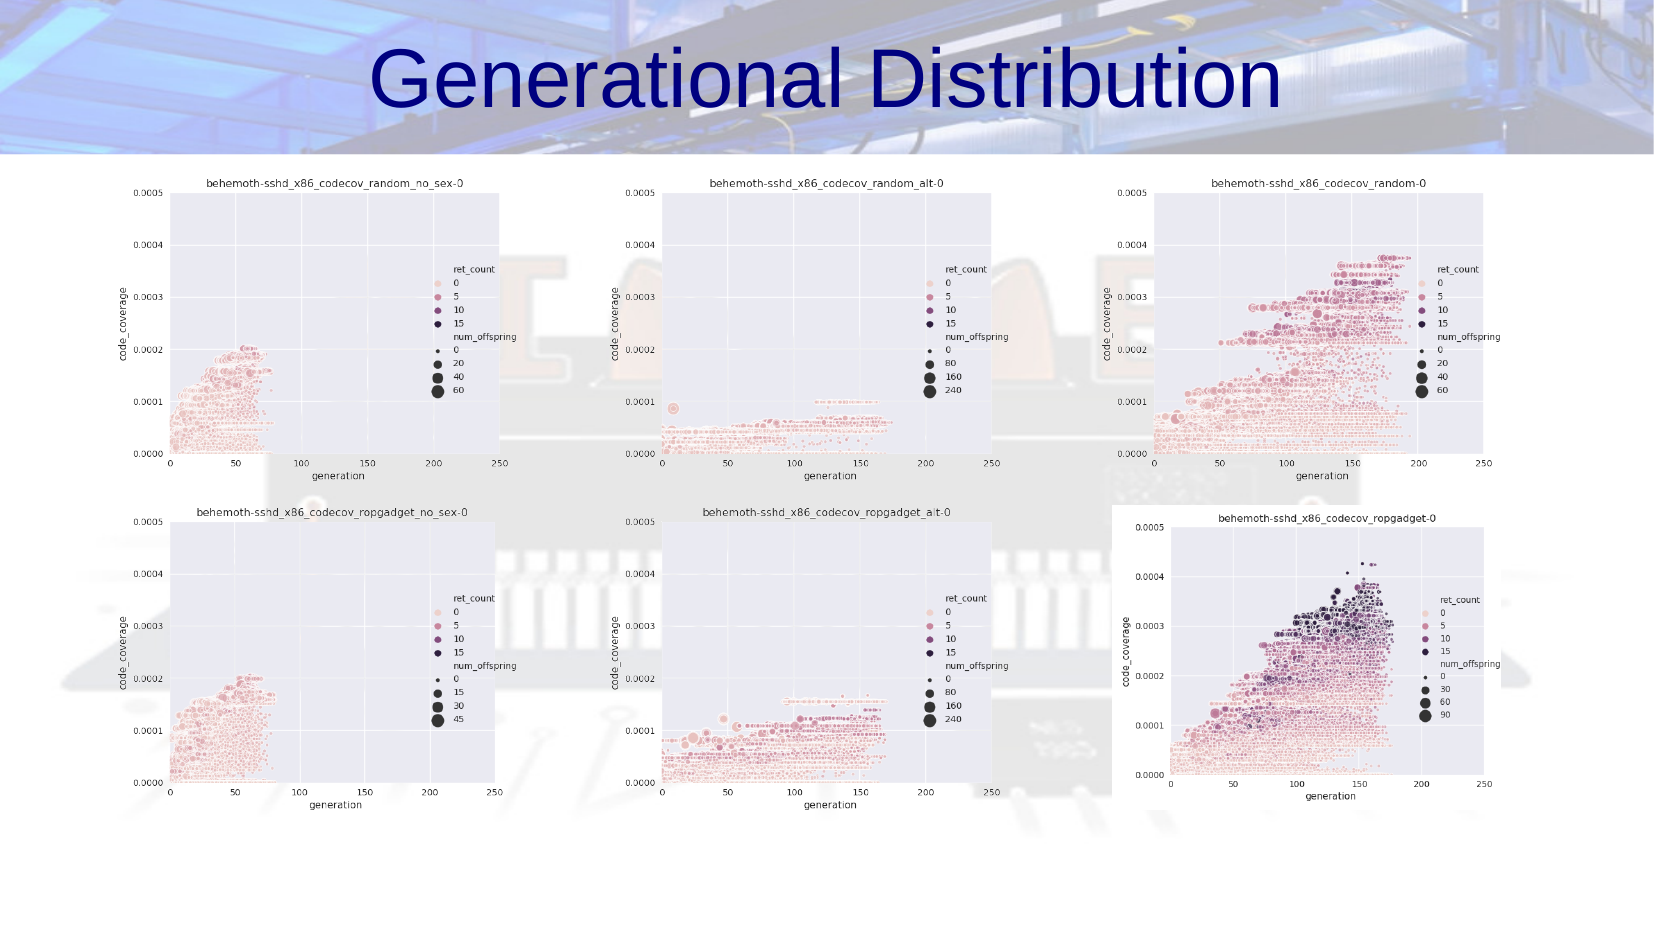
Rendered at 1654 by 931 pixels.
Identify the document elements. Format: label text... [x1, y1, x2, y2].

picture [0, 0, 1654, 931]
title Generational Distribution [82, 37, 1571, 121]
